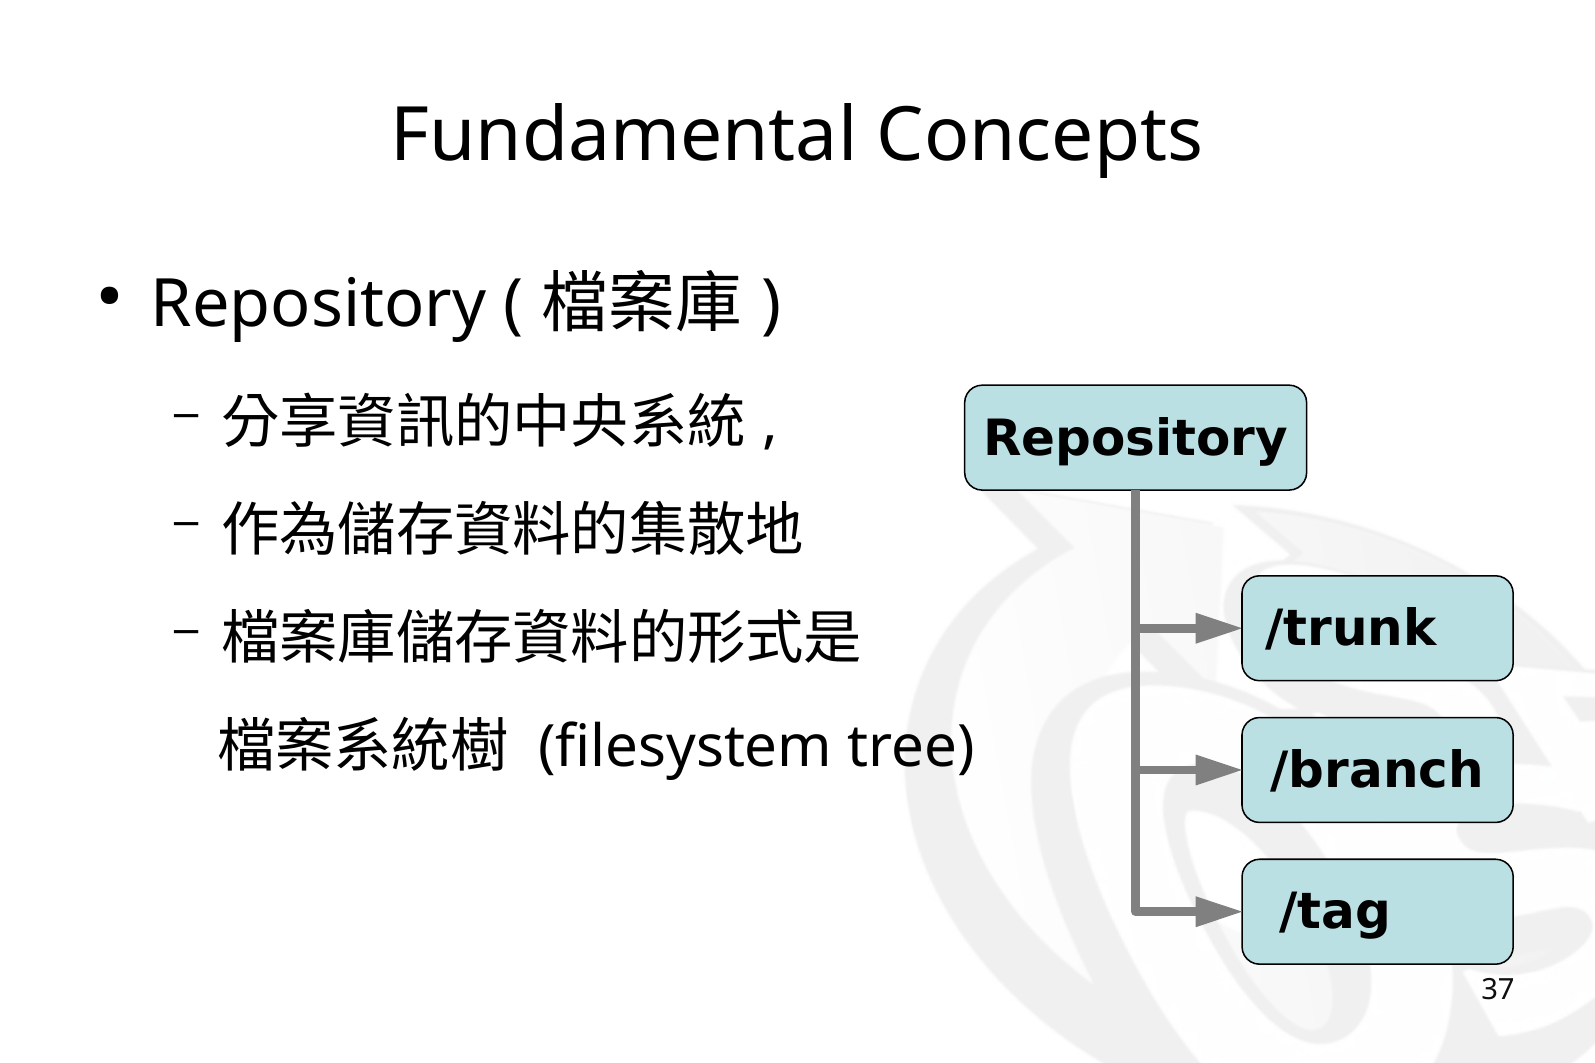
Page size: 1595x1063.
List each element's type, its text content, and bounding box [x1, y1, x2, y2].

text_box /tag [1242, 859, 1514, 965]
text_box Repository [964, 385, 1307, 491]
title Fundamental Concepts [79, 42, 1515, 220]
list Repository (檔案庫) 分享資訊的中央系統, 作為儲存資料的集散地 檔案庫儲存資料的形式是 檔案系統樹 (filesystem tree) [79, 248, 1515, 951]
text_box /trunk [1241, 575, 1514, 681]
text_box /branch [1241, 717, 1514, 823]
